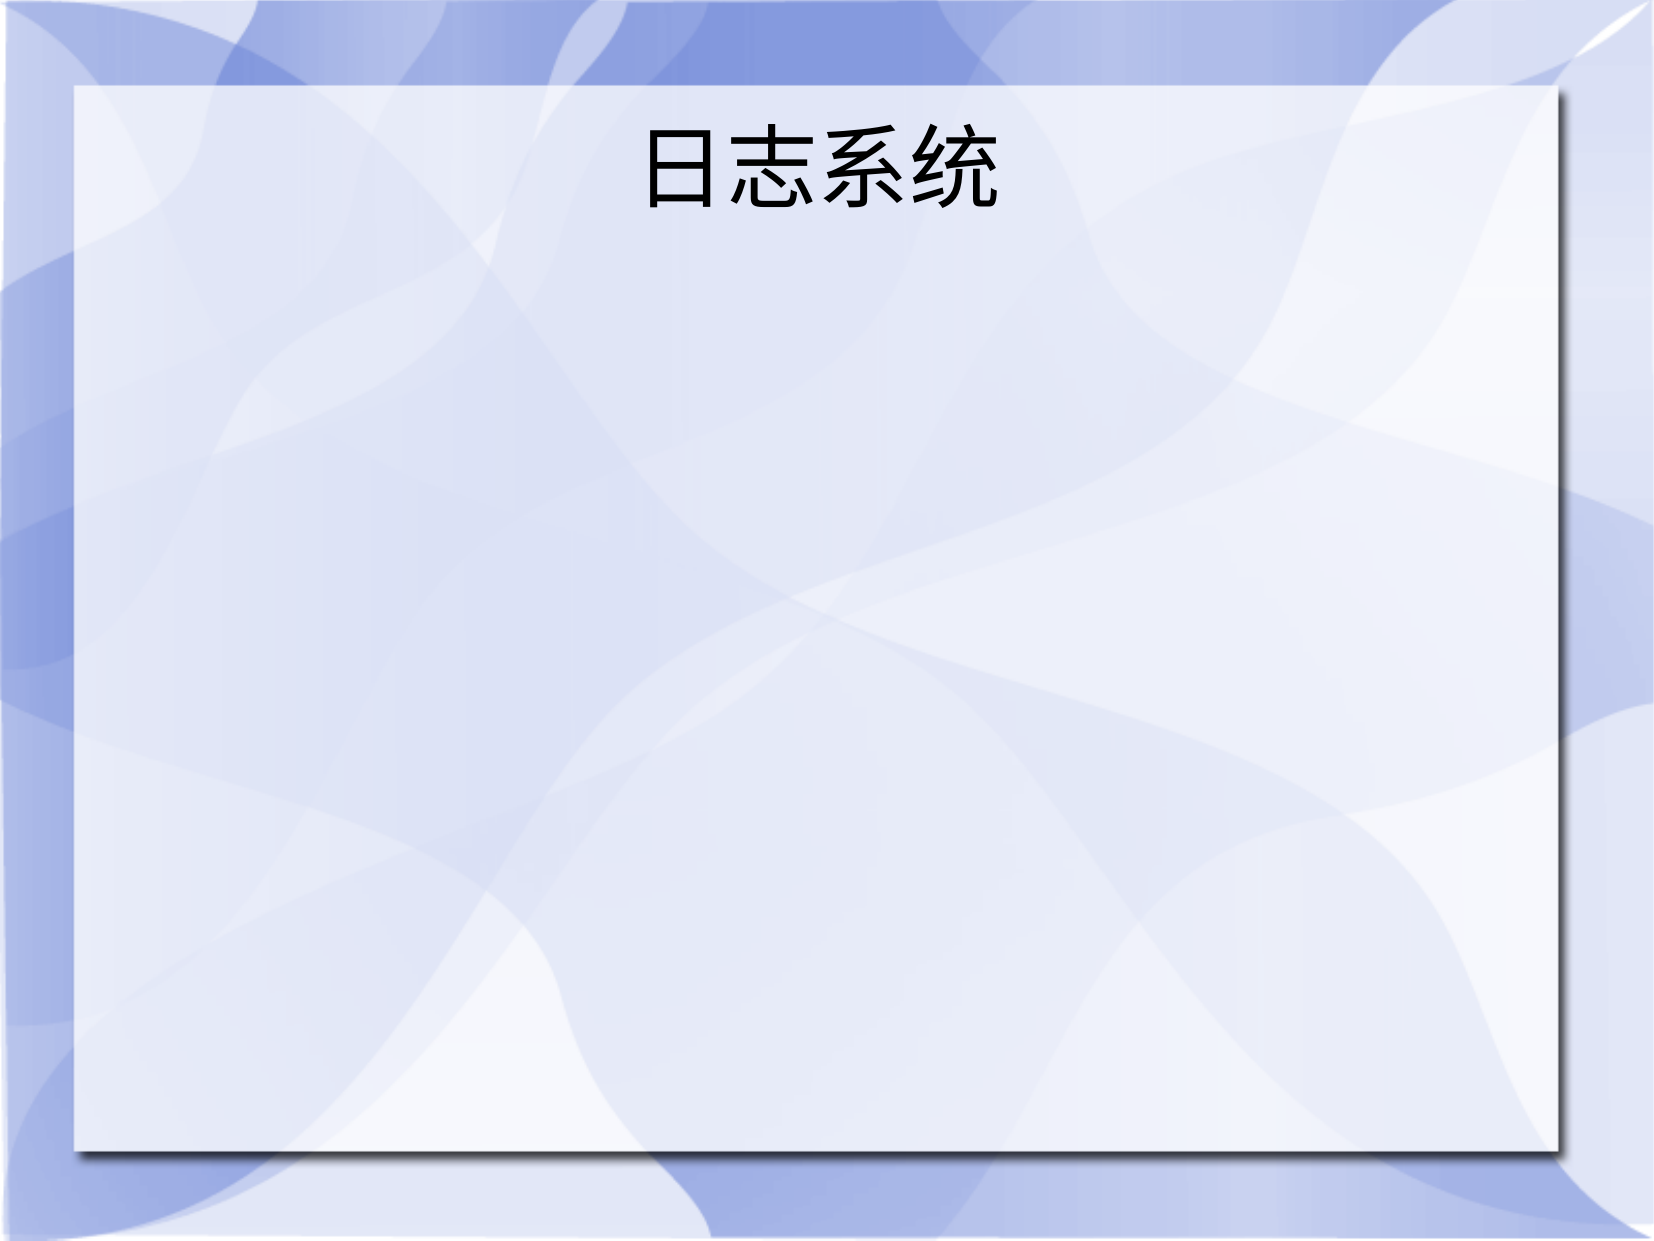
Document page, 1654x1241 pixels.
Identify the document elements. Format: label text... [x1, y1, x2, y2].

title 日志系统 [82, 98, 1554, 226]
picture [0, 0, 1654, 1241]
